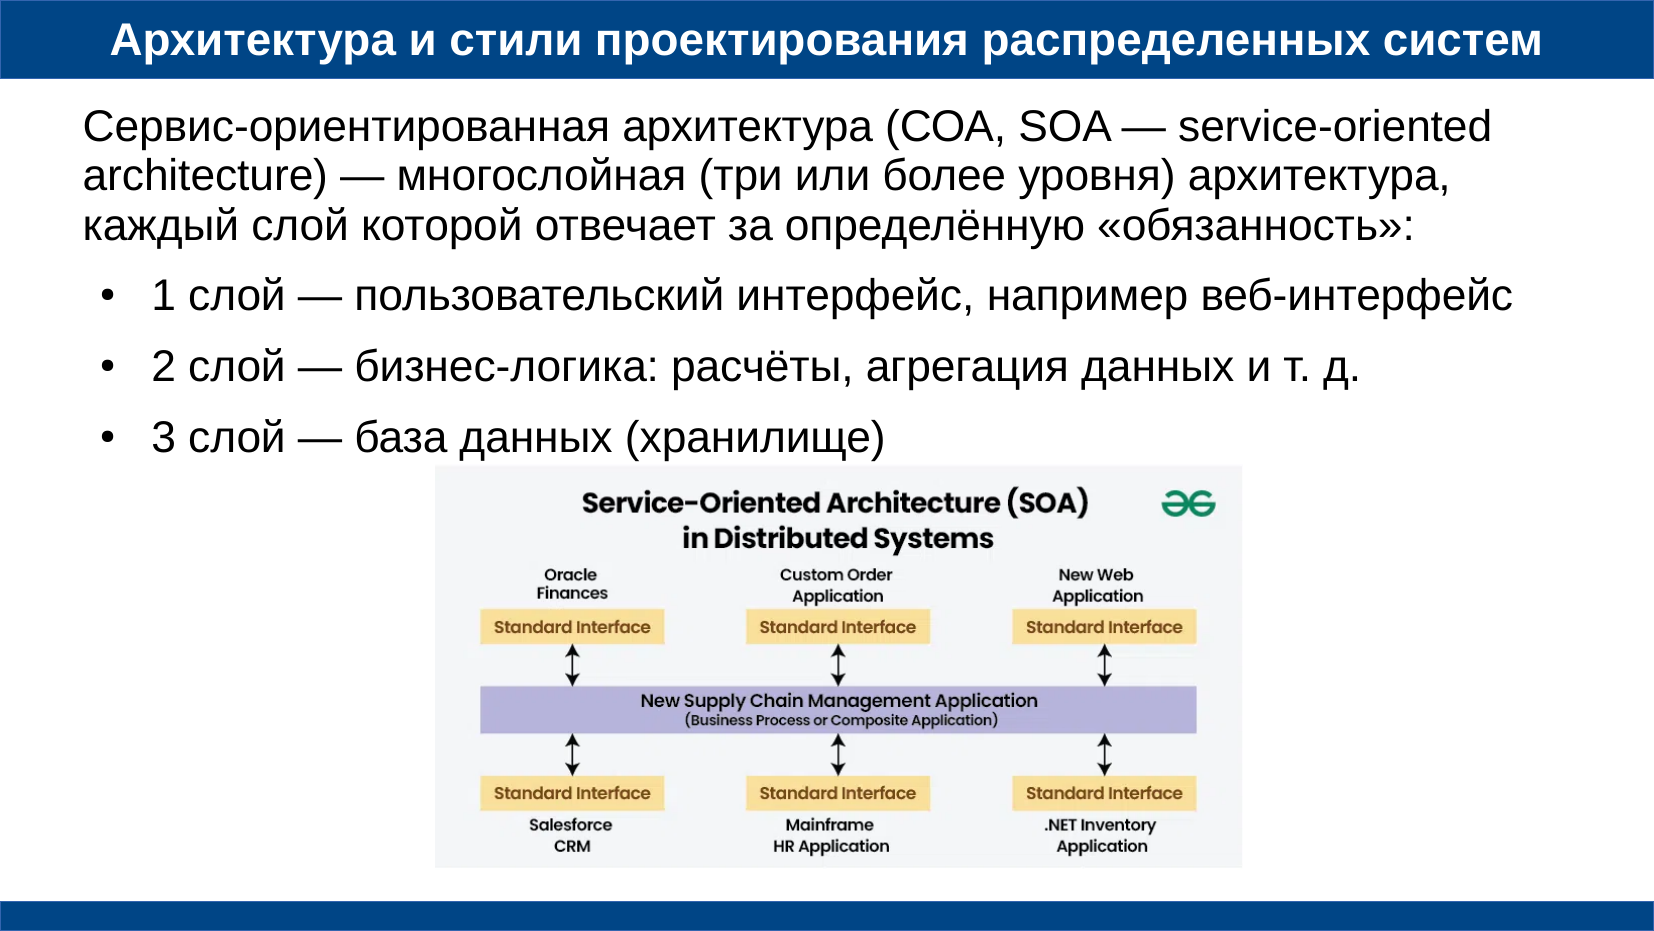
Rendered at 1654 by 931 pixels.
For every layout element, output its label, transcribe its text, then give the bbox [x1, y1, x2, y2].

list Сервис-ориентированная архитектура (СОА, SOA — service-oriented architecture) — многослойная (три или более уровня) архитектура, каждый слой которой отвечает за определённую «обязанность»: 1 слой — пользовательский интерфейс, например веб-интерфейс 2 слой — бизнес-логика: расчёты, агрегация данных и т. д. 3 слой — база данных (хранилище) [82, 101, 1571, 466]
title Архитектура и стили проектирования распределенных систем [0, 0, 1654, 79]
picture [435, 464, 1243, 870]
